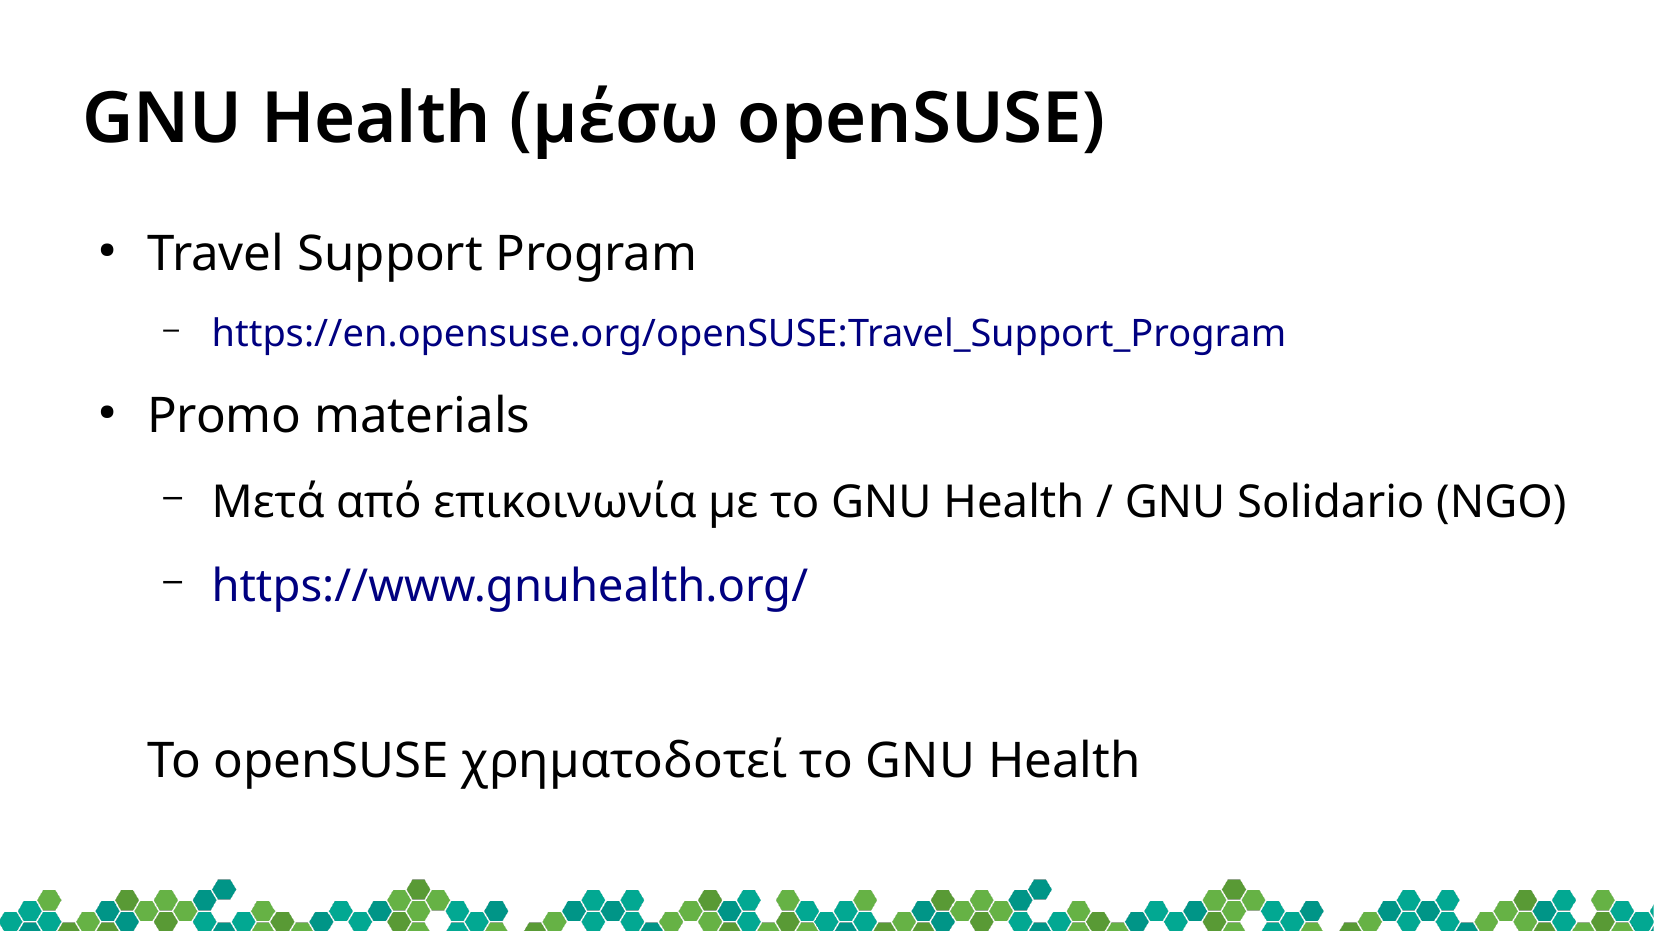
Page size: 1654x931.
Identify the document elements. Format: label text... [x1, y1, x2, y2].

picture [0, 871, 1654, 931]
list Travel Support Program https://en.opensuse.org/openSUSE:Travel_Support_Program Promo materials Μετά από επικοινωνία με το GNU Health / GNU Solidario (NGO) https://www.gnuhealth.org/ To openSUSE χρηματοδοτεί το GNU Health [82, 217, 1571, 855]
title GNU Health (μέσω openSUSE) [82, 37, 1571, 193]
